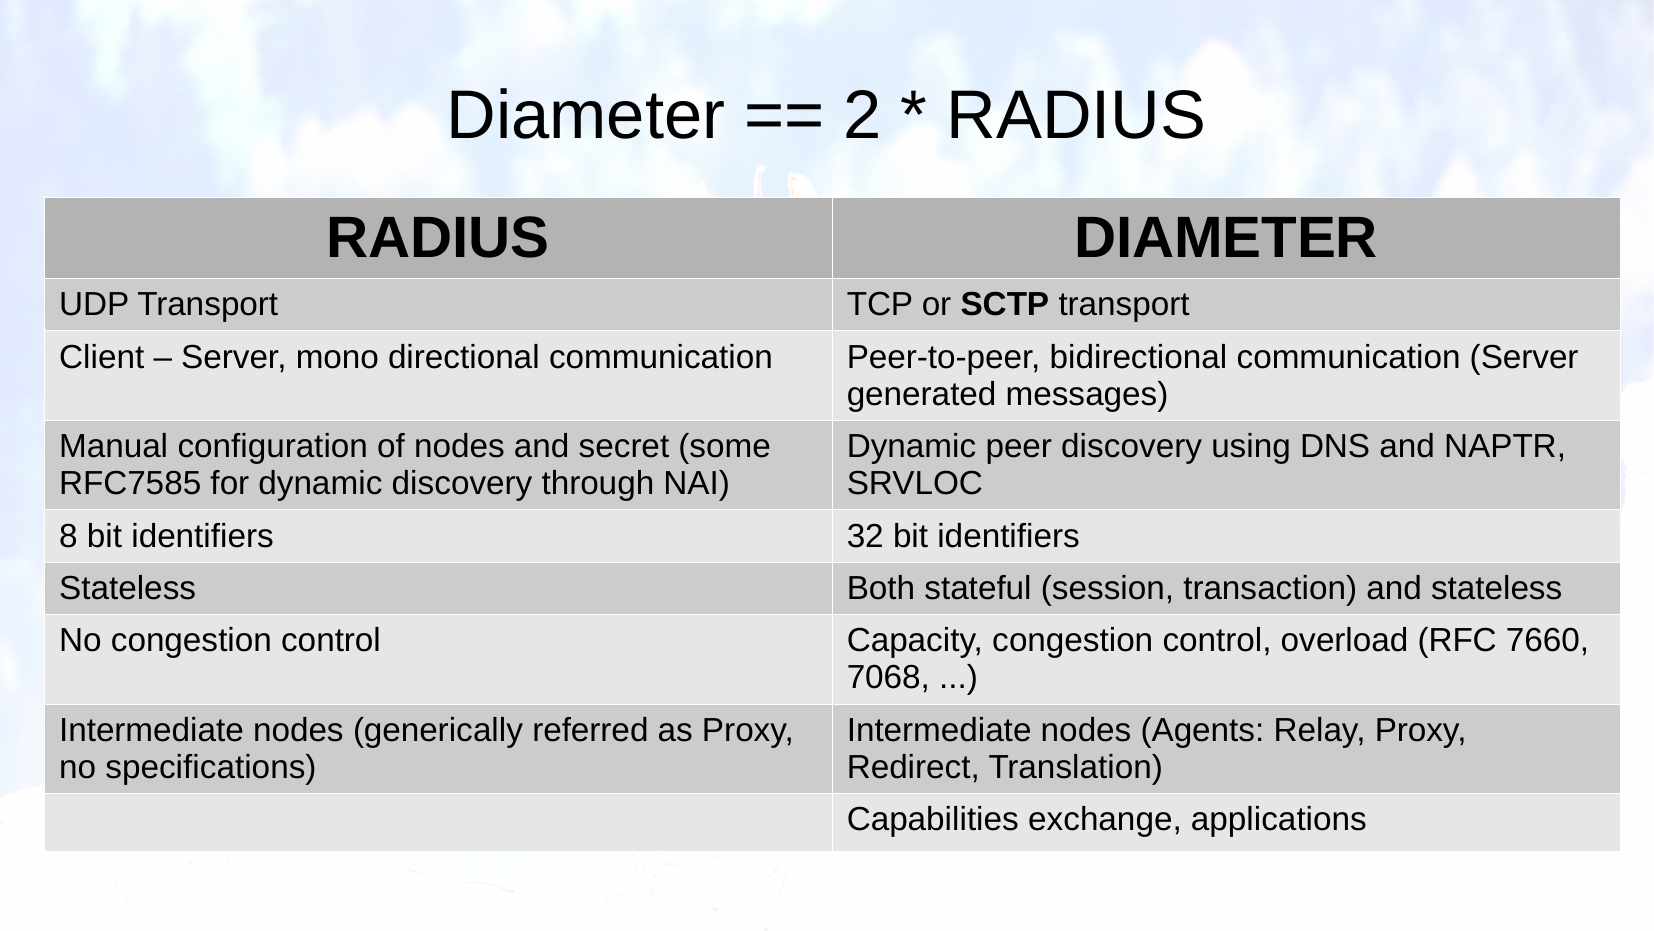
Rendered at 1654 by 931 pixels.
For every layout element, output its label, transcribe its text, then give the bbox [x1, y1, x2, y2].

table_cell Capacity, congestion control, overload (RFC 7660, 7068, ...) [833, 615, 1620, 704]
table_cell TCP or SCTP transport [833, 279, 1620, 330]
table_cell Peer-to-peer, bidirectional communication (Server generated messages) [833, 331, 1620, 420]
table_header DIAMETER [833, 198, 1620, 278]
table_cell Manual configuration of nodes and secret (some RFC7585 for dynamic discovery through NAI) [45, 421, 832, 509]
table_cell Client – Server, mono directional communication [45, 331, 832, 420]
table_cell Both stateful (session, transaction) and stateless [833, 563, 1620, 614]
table_cell Stateless [45, 563, 832, 614]
table_cell UDP Transport [45, 279, 832, 330]
table_cell Dynamic peer discovery using DNS and NAPTR, SRVLOC [833, 421, 1620, 509]
table_cell Intermediate nodes (Agents: Relay, Proxy, Redirect, Translation) [833, 705, 1620, 793]
table_cell 8 bit identifiers [45, 510, 832, 562]
title Diameter == 2 * RADIUS [82, 37, 1571, 193]
table_cell Intermediate nodes (generically referred as Proxy, no specifications) [45, 705, 832, 793]
table_header RADIUS [45, 198, 832, 278]
table_cell No congestion control [45, 615, 832, 704]
picture [0, 0, 1654, 931]
table_cell [45, 794, 832, 851]
table_cell Capabilities exchange, applications [833, 794, 1620, 851]
table_cell 32 bit identifiers [833, 510, 1620, 562]
